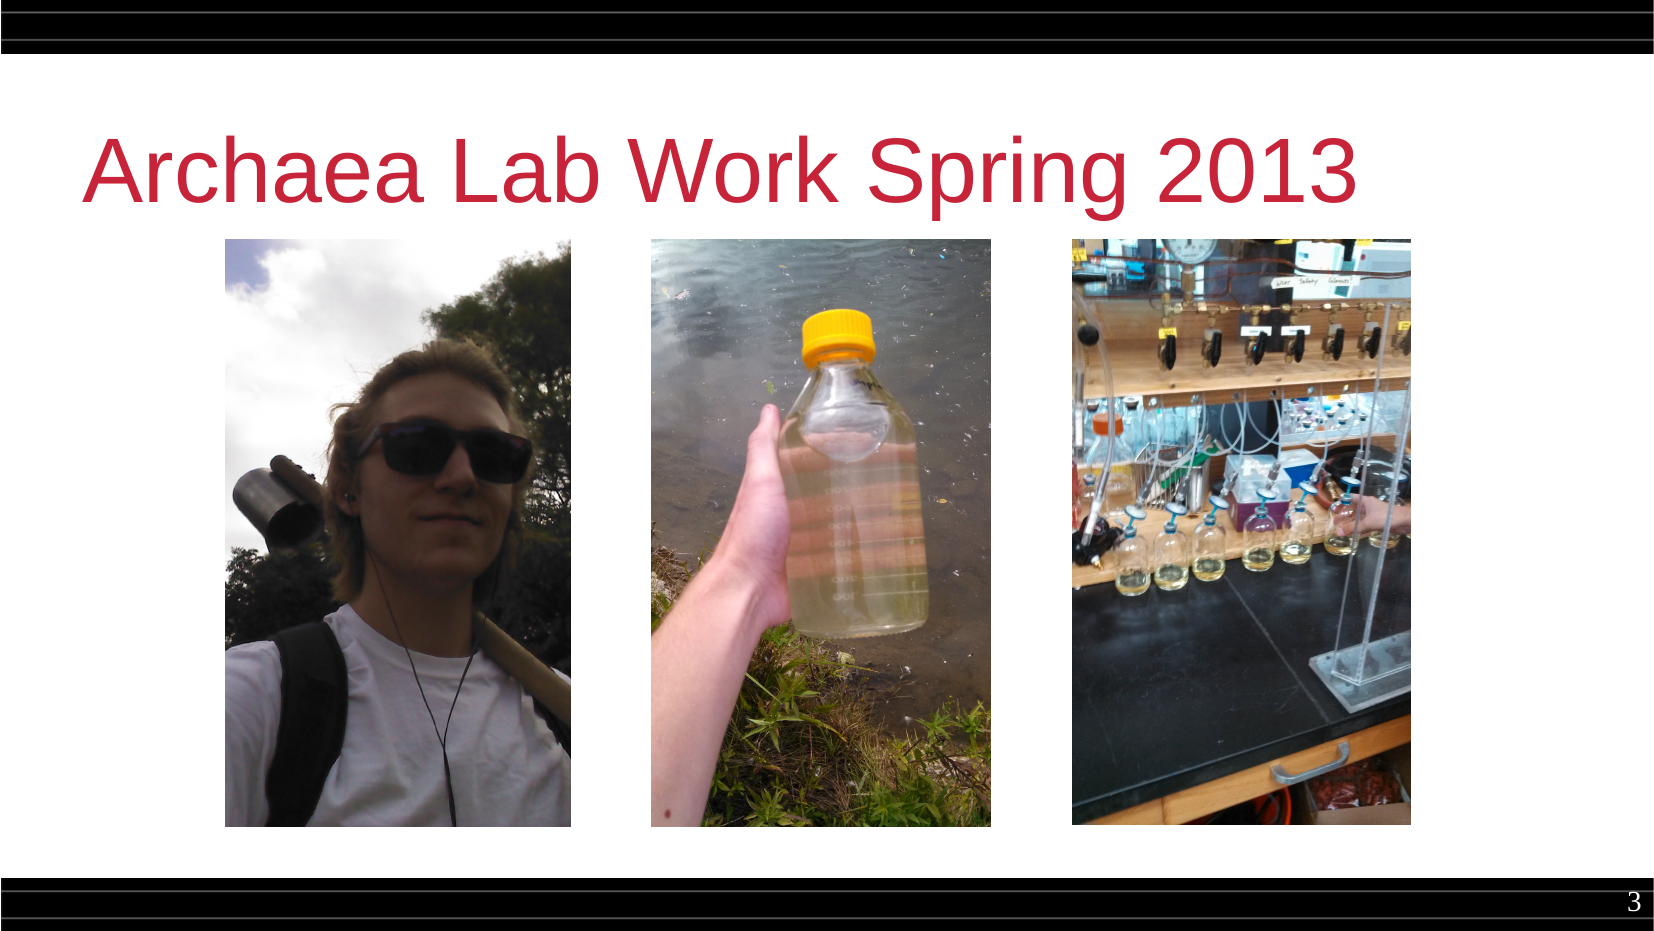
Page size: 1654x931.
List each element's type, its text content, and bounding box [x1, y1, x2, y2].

title Archaea Lab Work Spring 2013 [82, 92, 1571, 249]
picture [225, 239, 571, 827]
picture [1, 0, 1654, 54]
picture [651, 239, 991, 827]
picture [1072, 239, 1411, 826]
picture [1, 878, 1654, 931]
